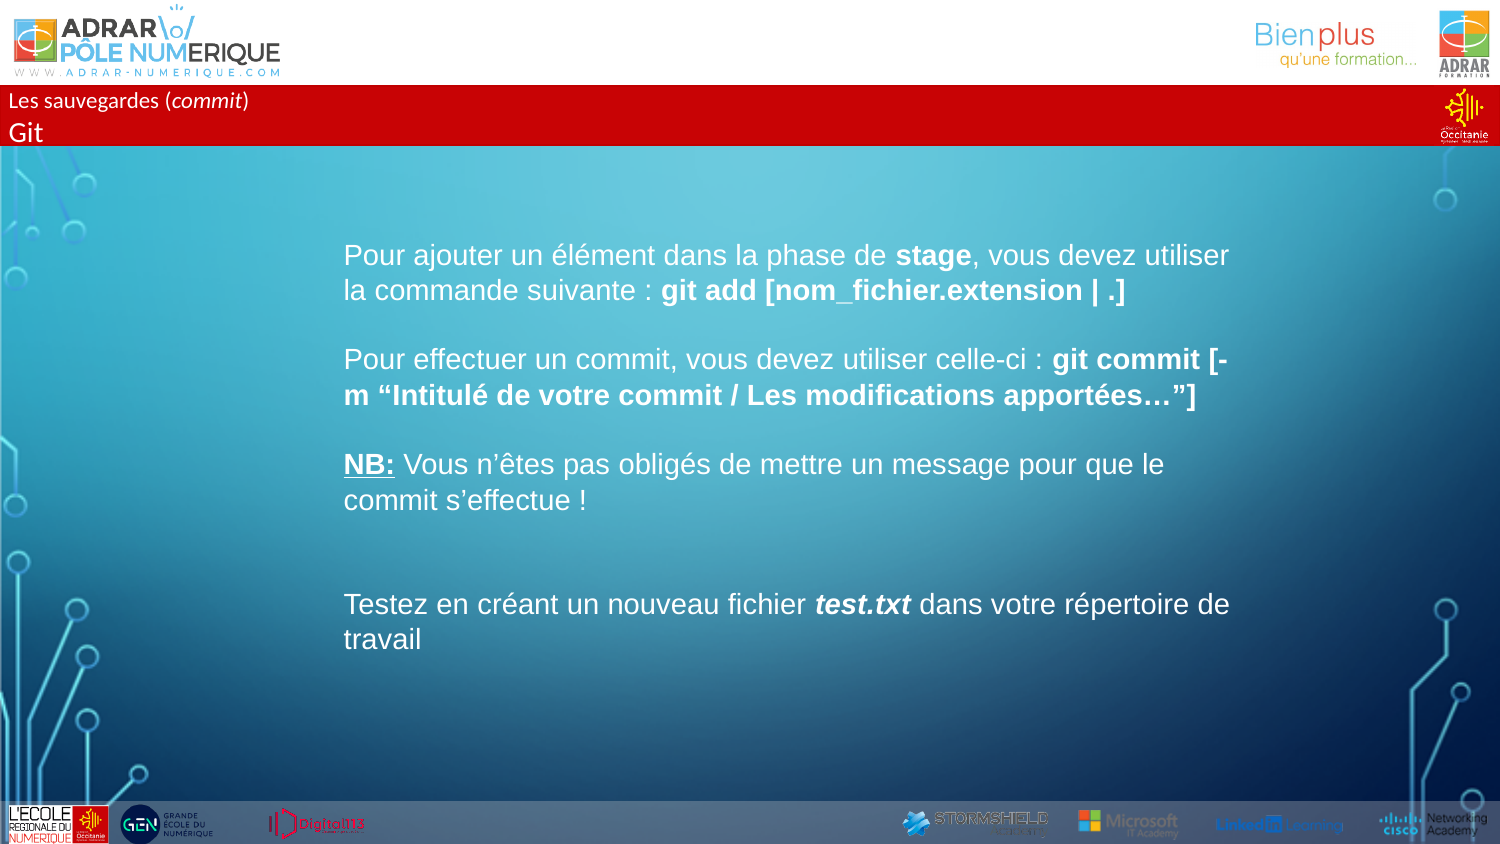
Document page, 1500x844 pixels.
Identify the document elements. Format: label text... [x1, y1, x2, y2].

picture [260, 807, 373, 841]
picture [7, 0, 288, 70]
text_box Pour ajouter un élément dans la phase de stage, vous devez utiliser la commande suivante : git add [nom_fichier.extension | .] Pour effectuer un commit, vous devez utiliser celle-ci : git commit [-m “Intitulé de votre commit / Les modifications apportées…”] NB: Vous n’êtes pas obligés de mettre un message pour que le commit s’effectue ! Testez en créant un nouveau fichier test.txt dans votre répertoire de travail [328, 221, 1256, 671]
picture [0, 85, 1500, 844]
picture [902, 807, 1048, 841]
picture [1256, 22, 1416, 68]
text_box Les sauvegardes (commit) Git [0, 70, 722, 164]
picture [8, 803, 109, 844]
picture [1437, 8, 1491, 79]
